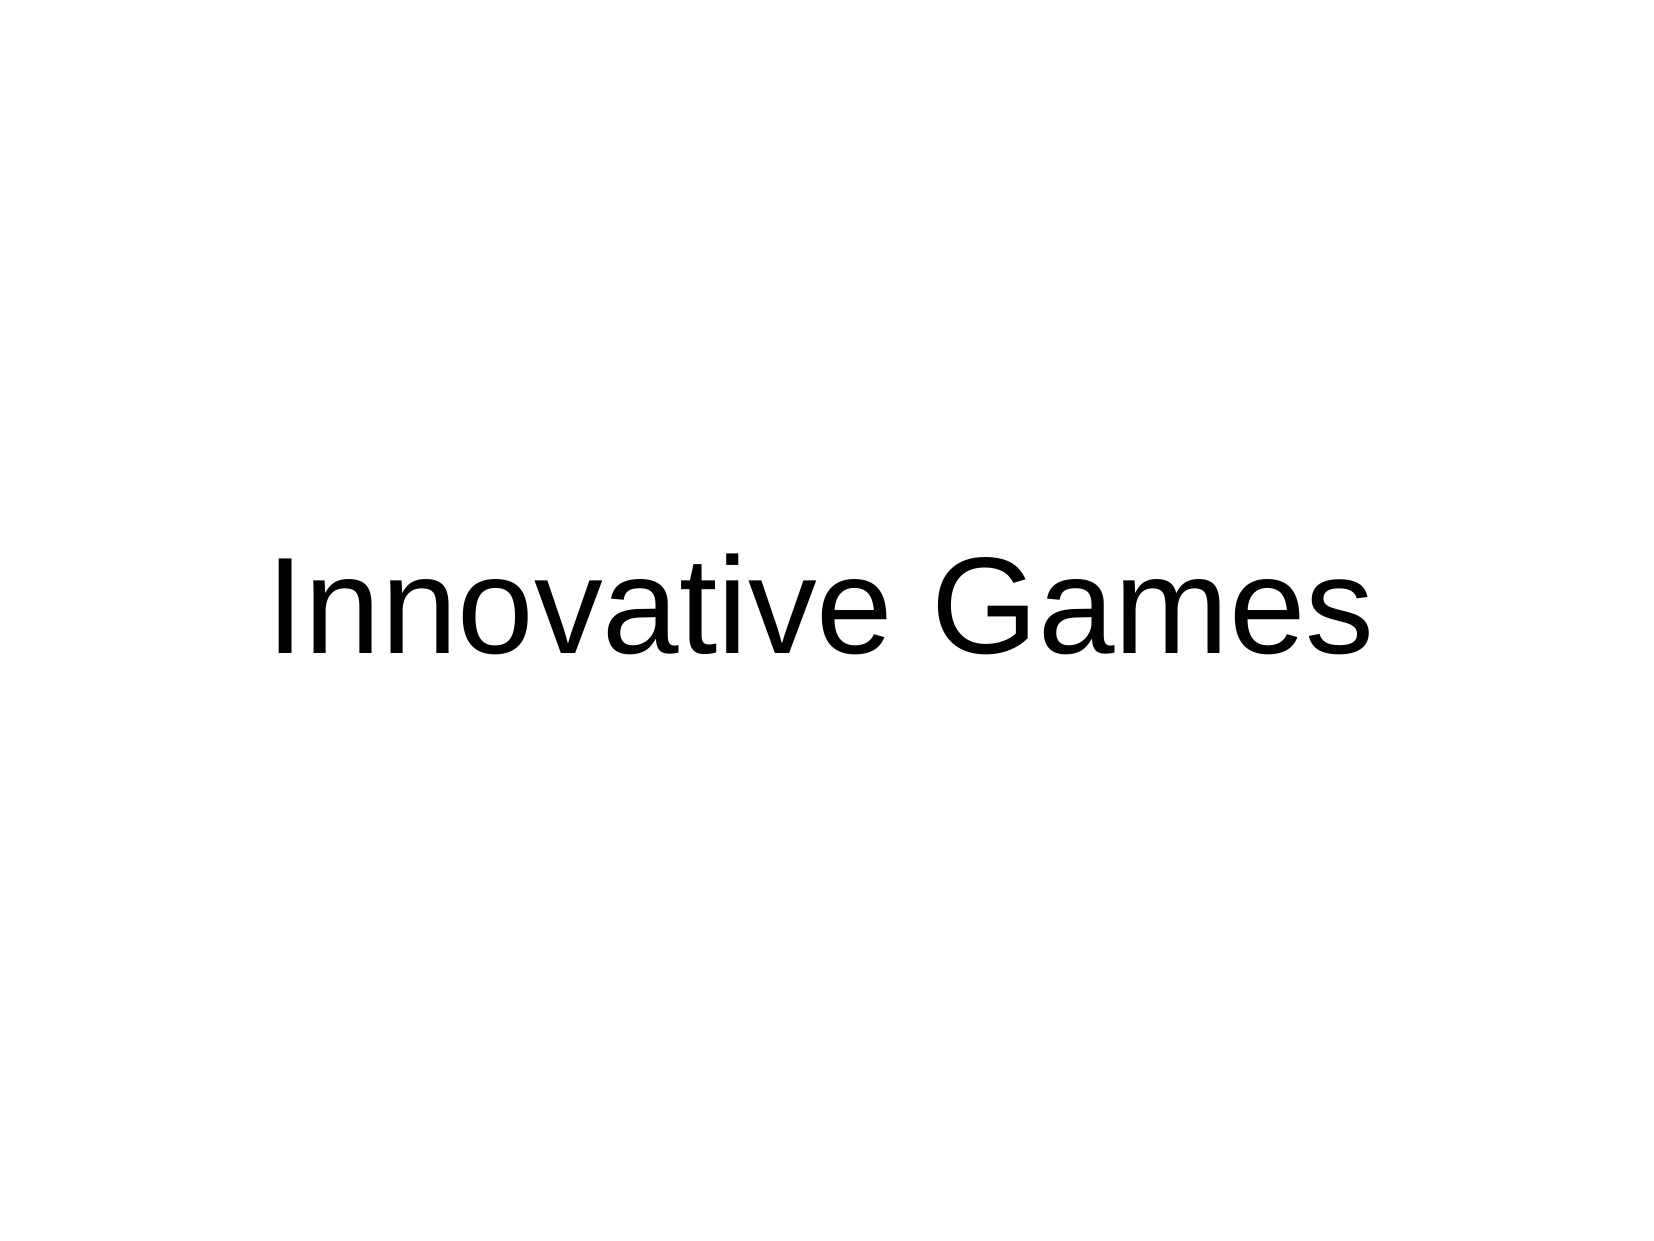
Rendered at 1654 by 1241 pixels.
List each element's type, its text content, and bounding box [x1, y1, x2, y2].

title Innovative Games [76, 501, 1565, 710]
